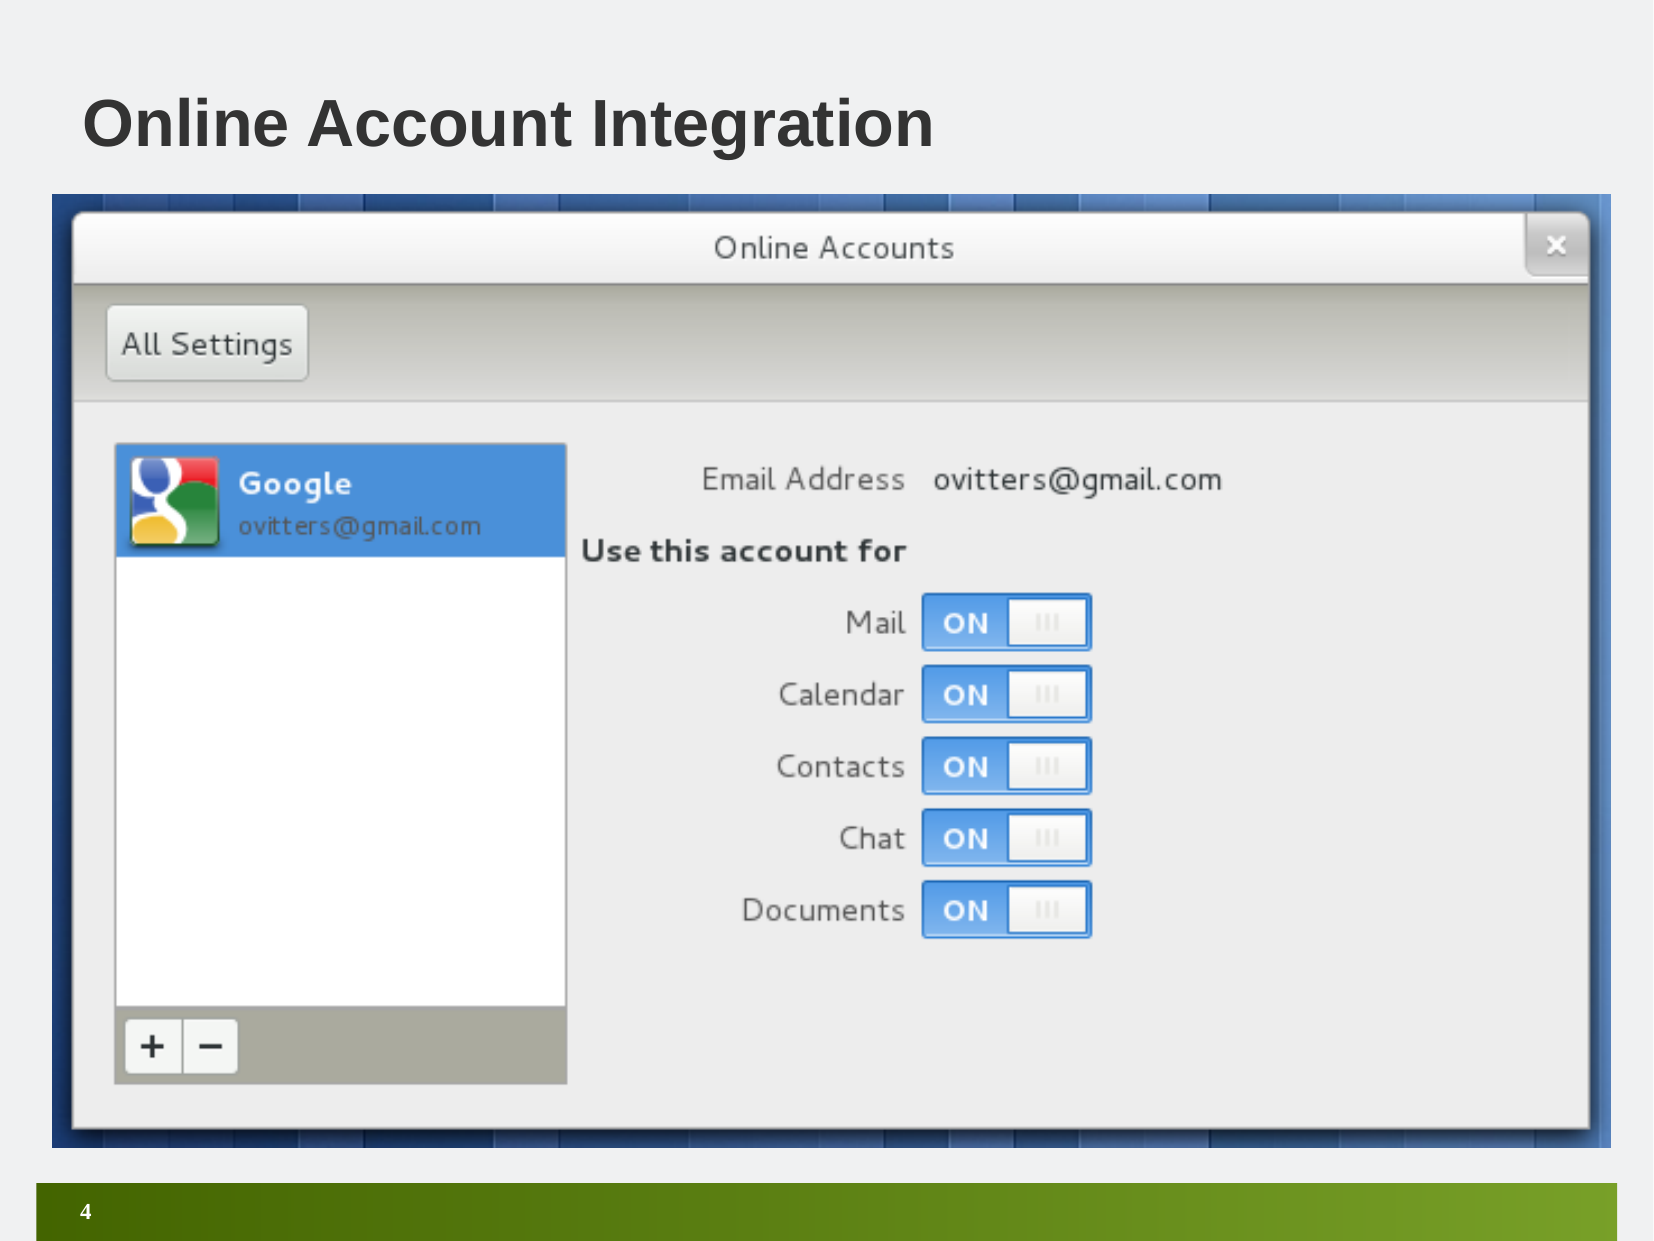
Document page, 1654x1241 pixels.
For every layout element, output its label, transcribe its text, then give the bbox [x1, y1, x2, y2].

title Online Account Integration [82, 49, 1571, 194]
picture [0, 0, 1654, 1241]
